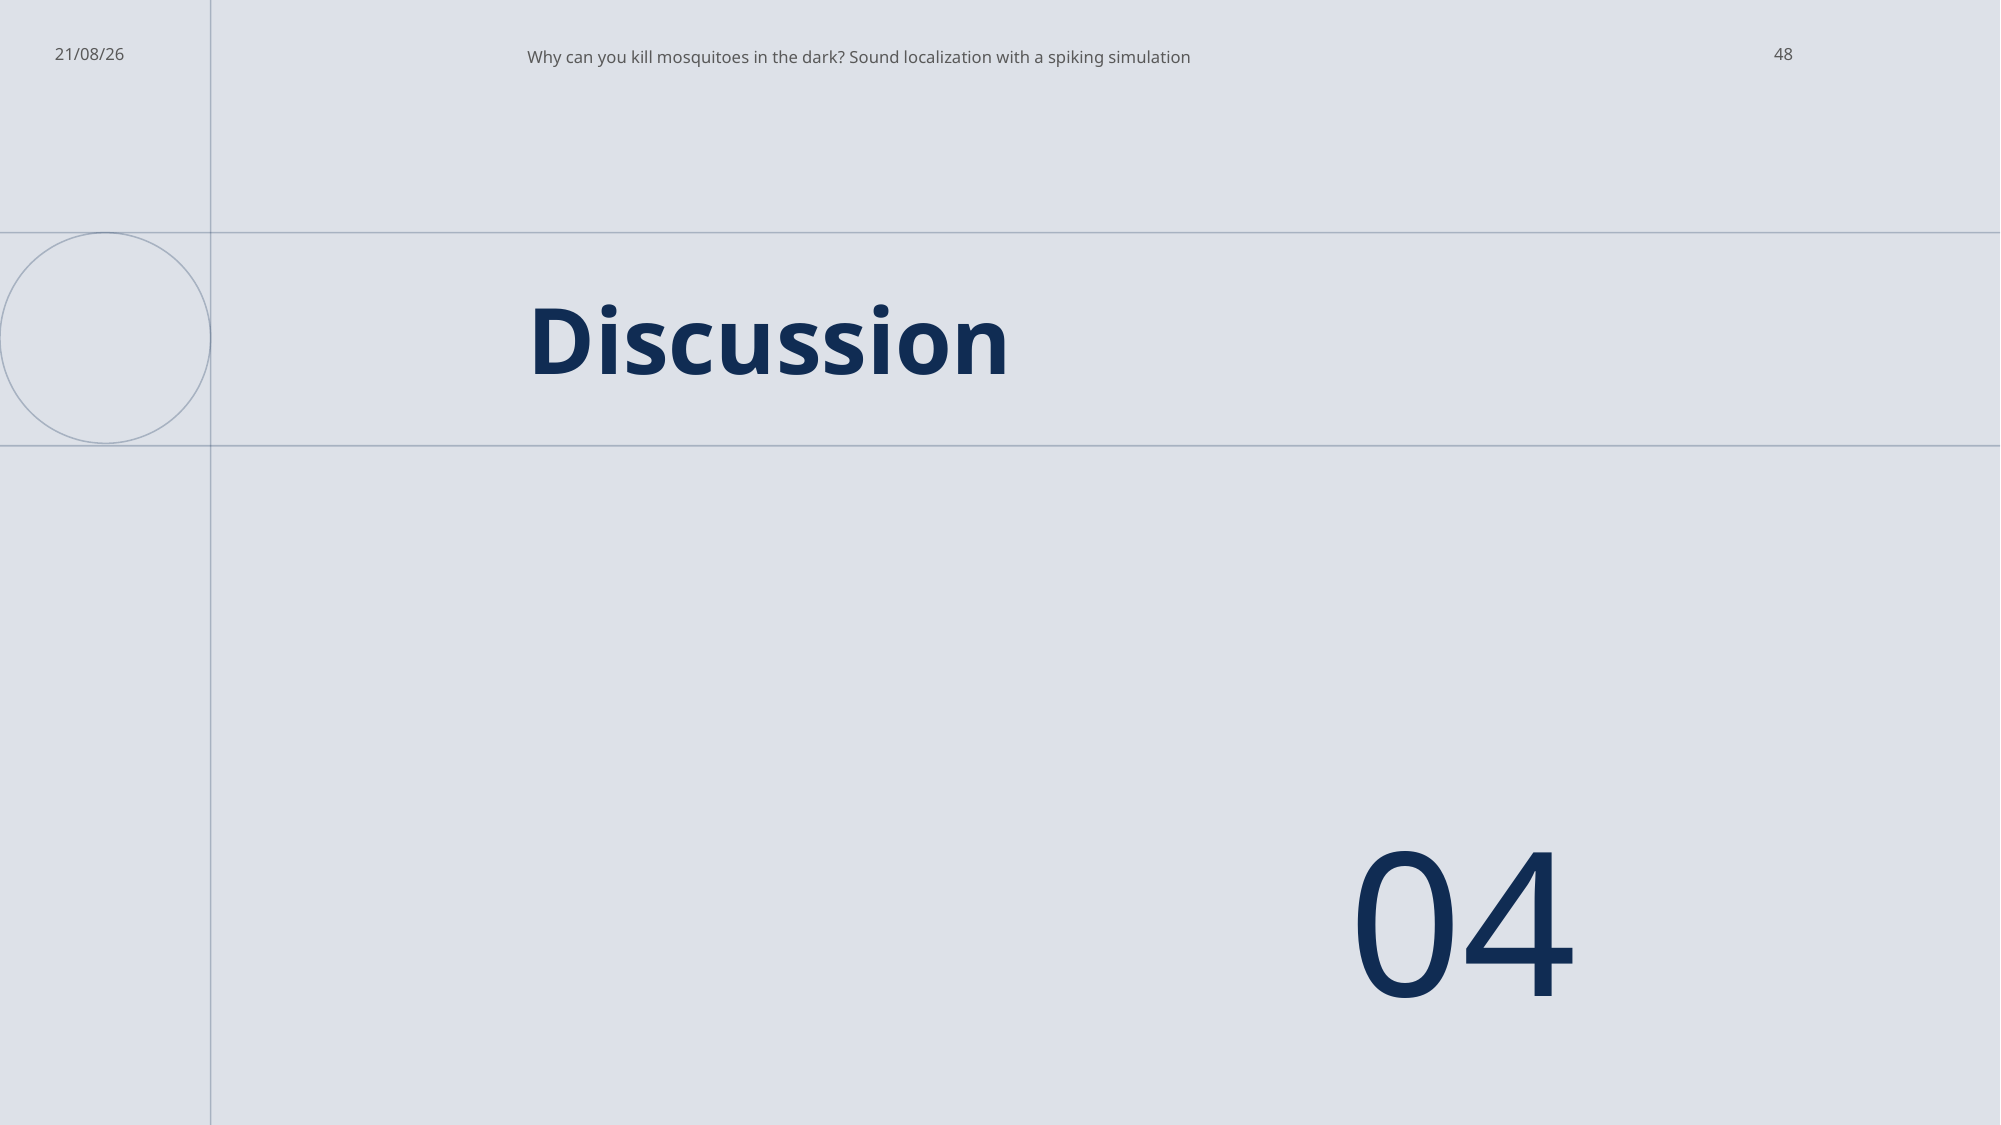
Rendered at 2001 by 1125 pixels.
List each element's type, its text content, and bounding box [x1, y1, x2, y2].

footer Why can you kill mosquitoes in the dark? Sound localization with a spiking simulation [527, 6, 1203, 67]
title Discussion [527, 232, 1946, 444]
list 04 [1348, 649, 1946, 1037]
slide_number [54, 6, 446, 67]
slide_number [1774, 6, 1946, 67]
